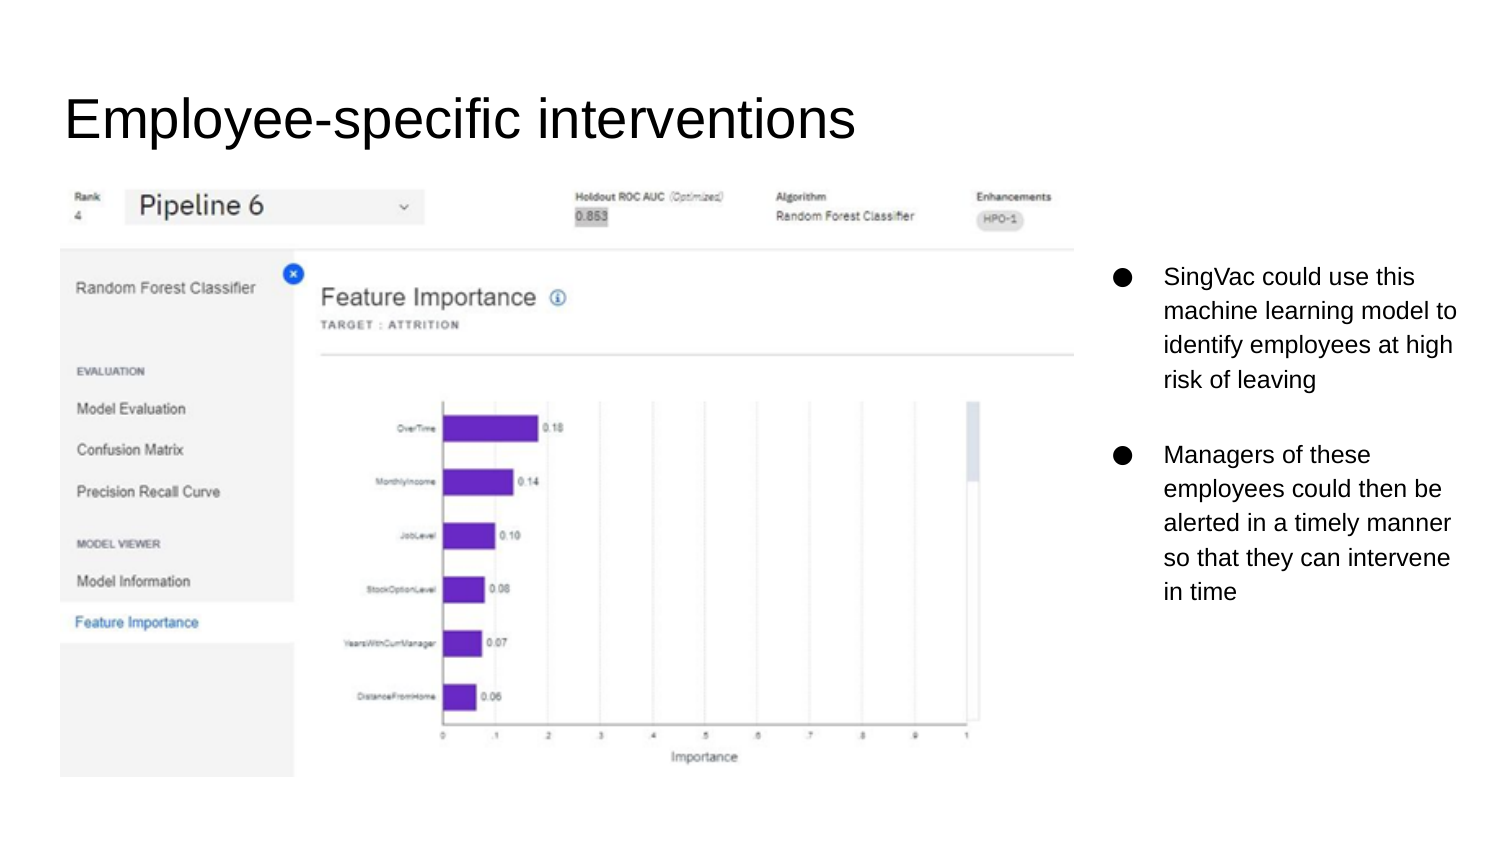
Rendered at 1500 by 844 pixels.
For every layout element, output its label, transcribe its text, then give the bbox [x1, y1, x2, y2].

text_box SingVac could use this machine learning model to identify employees at high risk of leaving Managers of these employees could then be alerted in a timely manner so that they can intervene in time [1073, 240, 1478, 621]
title Employee-specific interventions [49, 67, 1448, 173]
picture [60, 172, 1074, 778]
